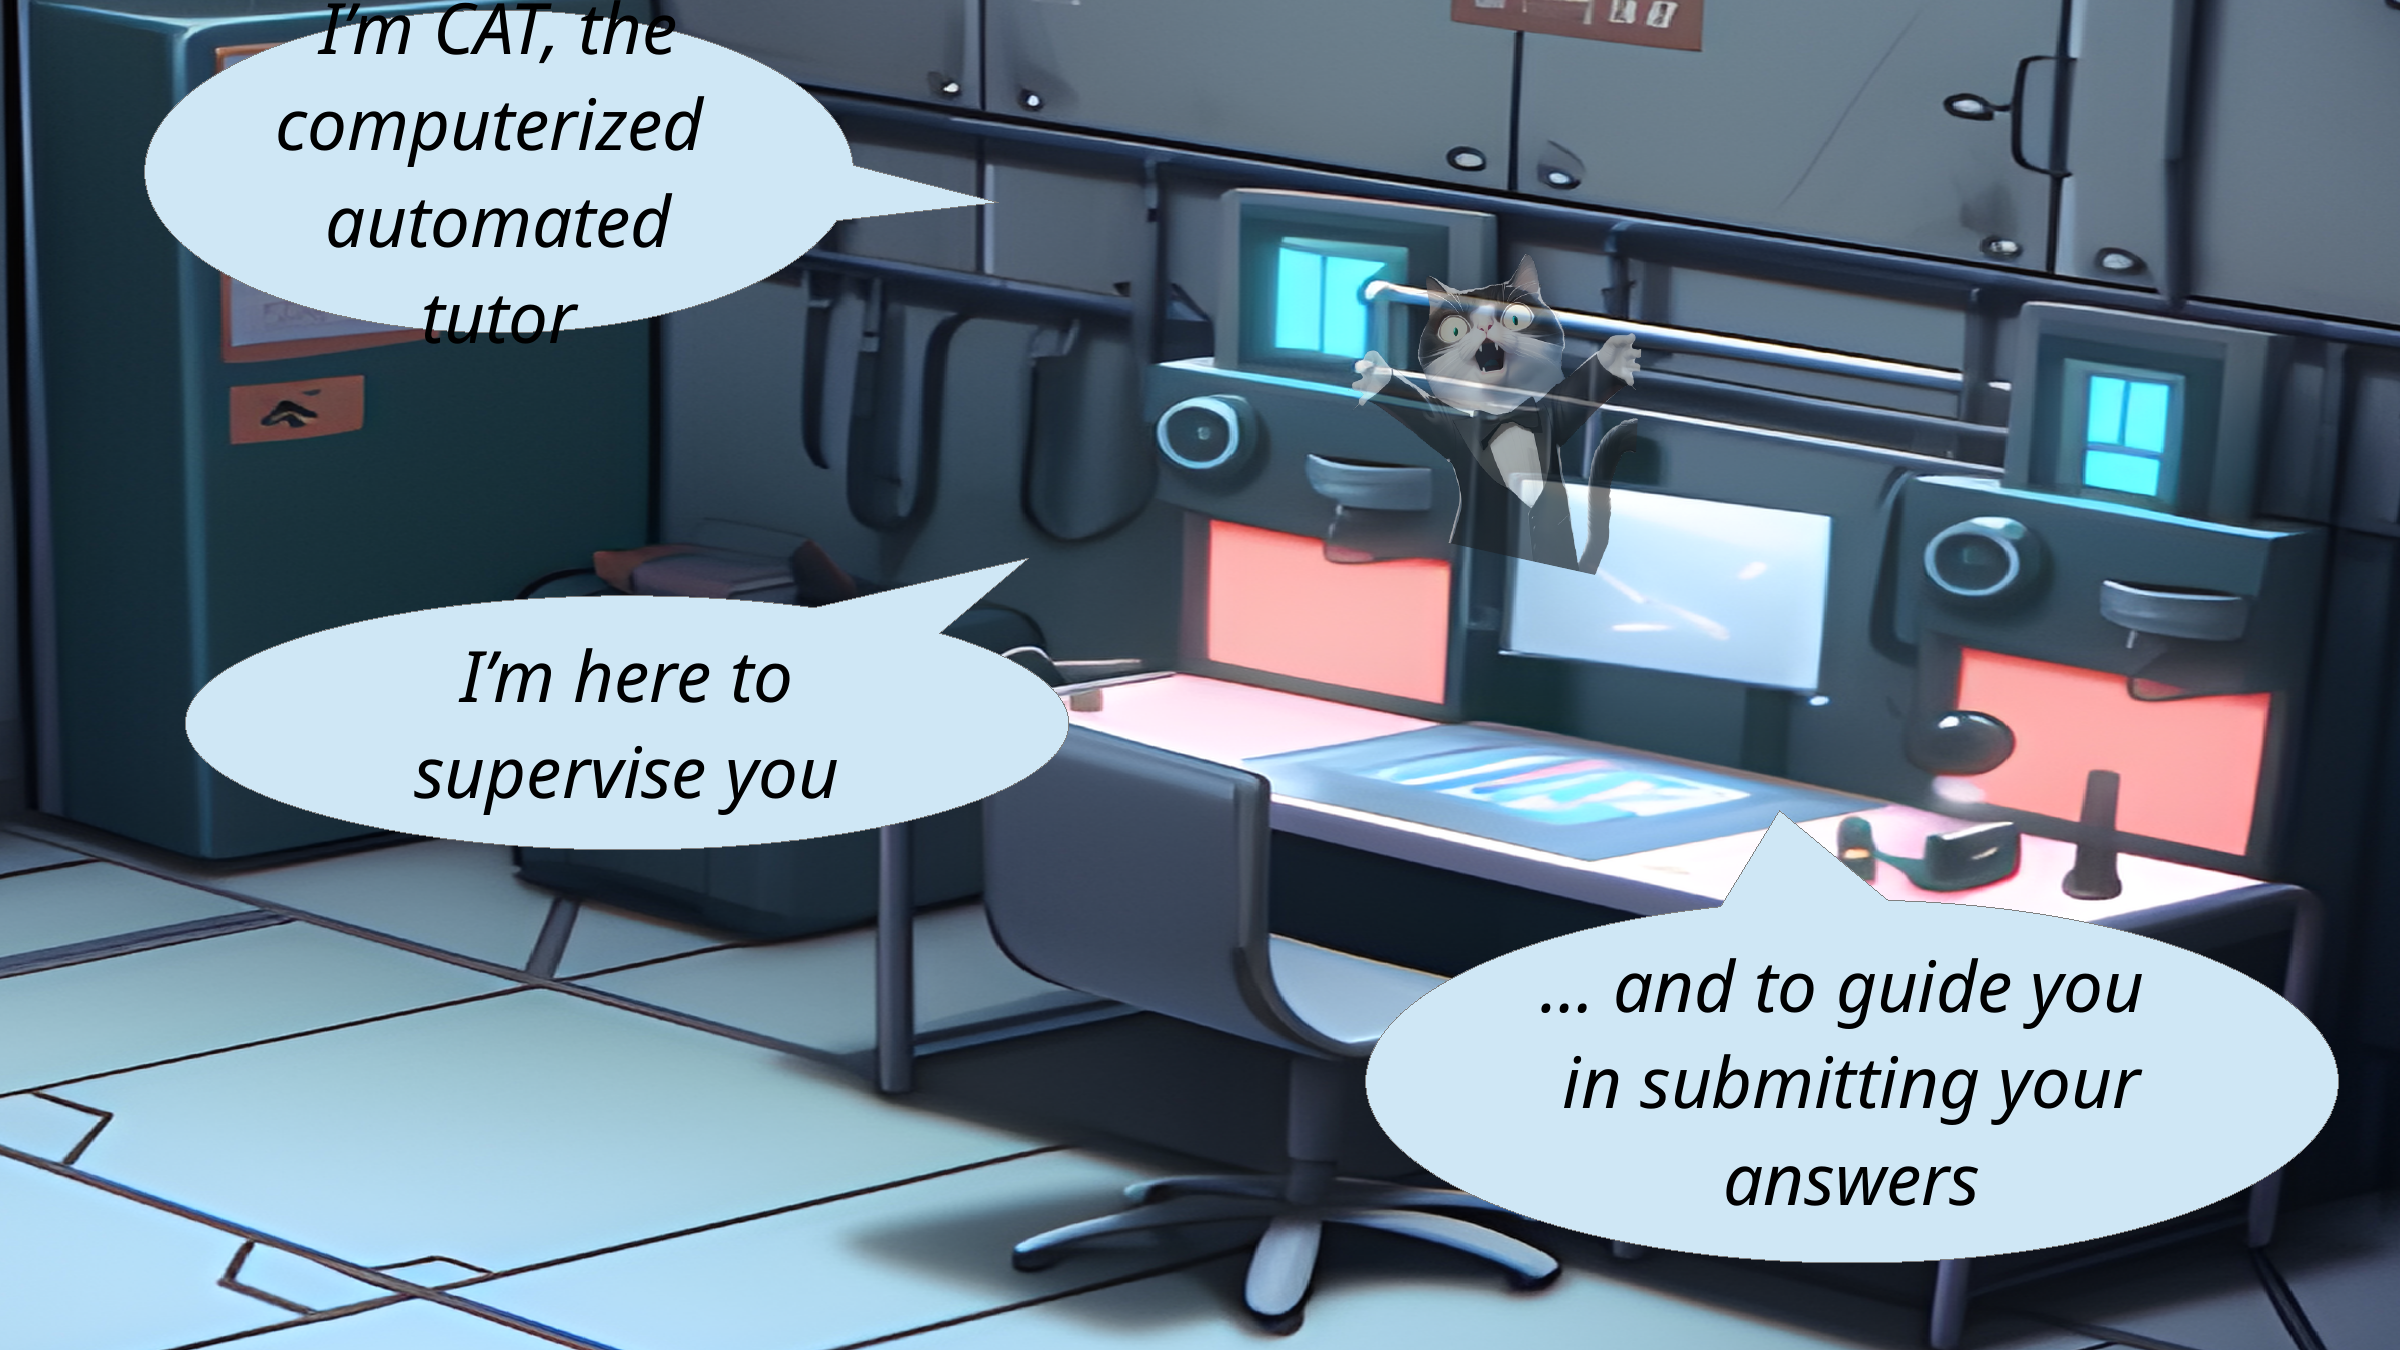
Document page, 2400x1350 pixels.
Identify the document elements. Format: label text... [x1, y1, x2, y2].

picture [656, 21, 669, 29]
text_box I’m here to supervise you [185, 558, 1069, 850]
text_box … and to guide you in submitting your answers [1365, 810, 2339, 1263]
picture [0, 0, 2400, 1350]
picture [518, 332, 535, 338]
text_box [1219, 112, 1649, 583]
picture [454, 332, 468, 338]
text_box I’m CAT, the computerized automated tutor [144, 10, 999, 333]
